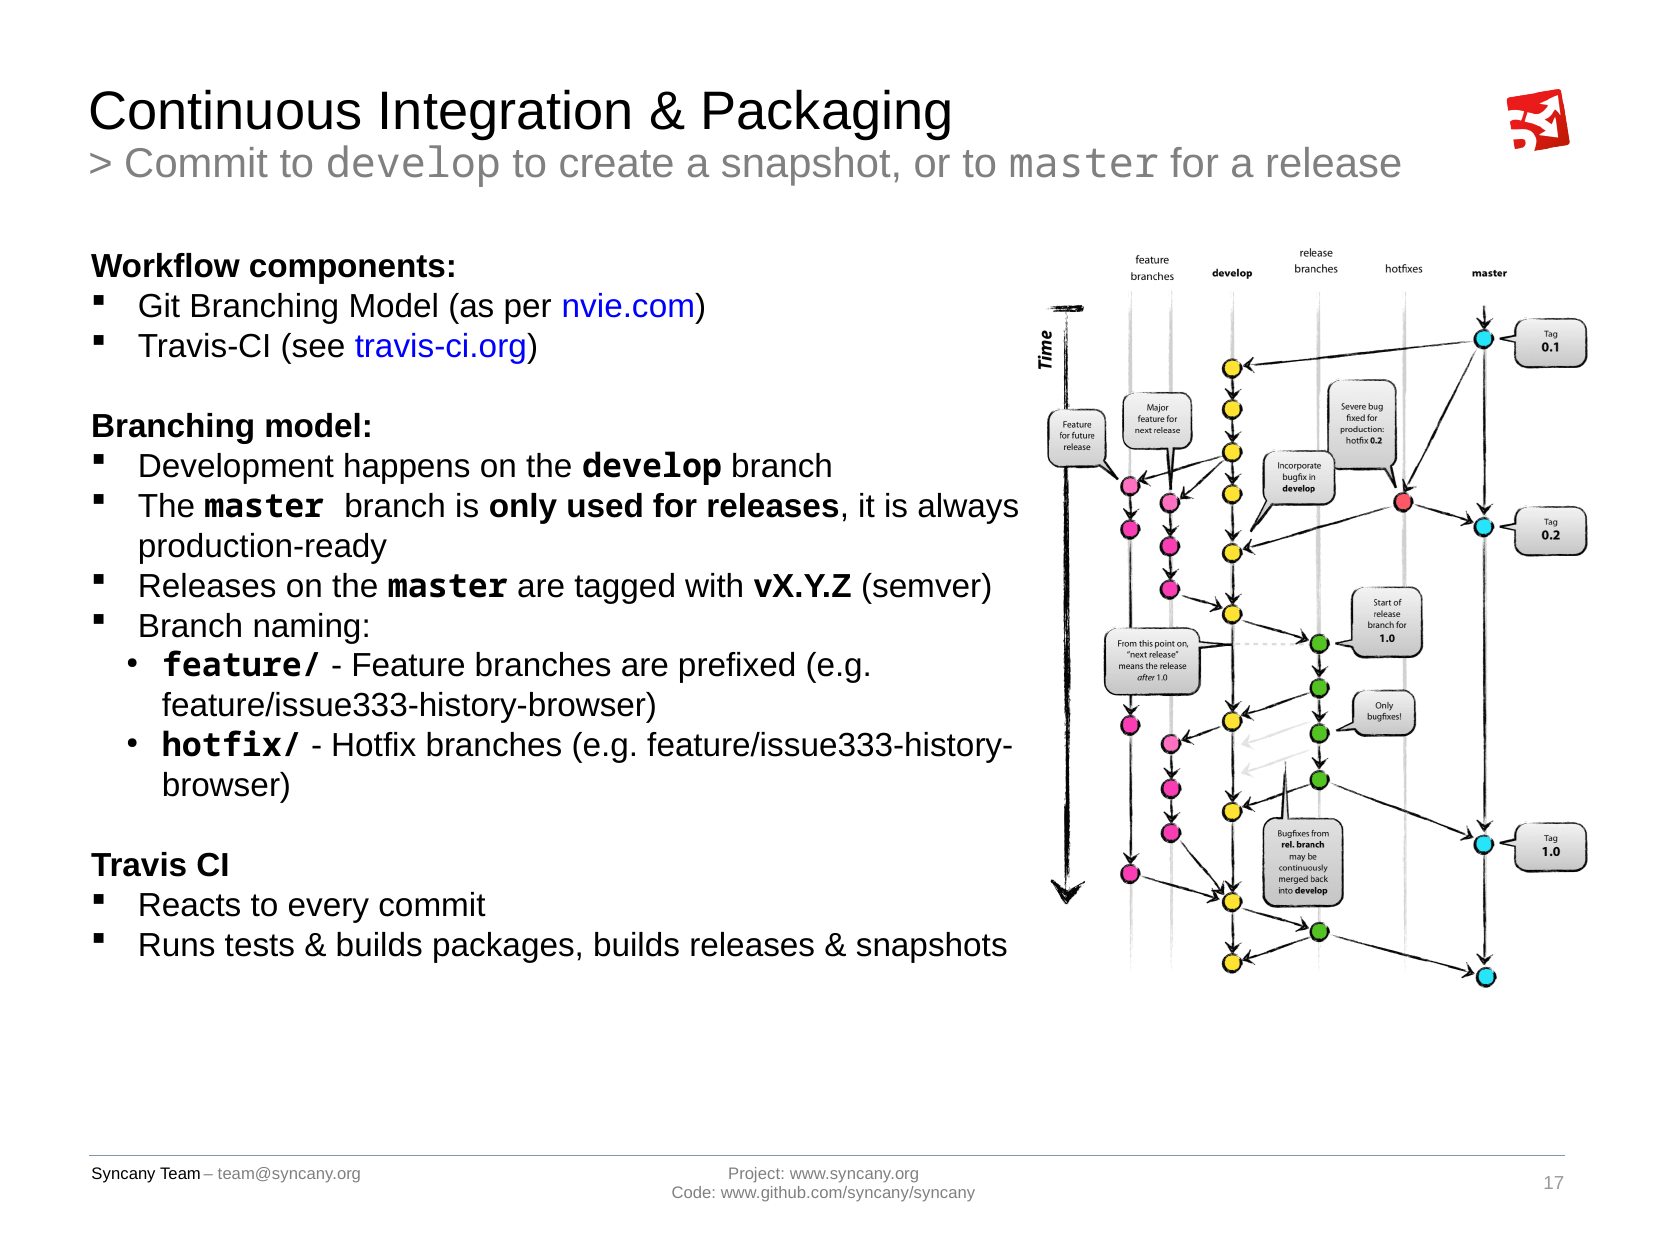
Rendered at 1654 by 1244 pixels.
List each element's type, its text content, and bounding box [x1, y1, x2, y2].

picture [1029, 243, 1595, 993]
title Continuous Integration & Packaging > Commit to develop to create a snapshot, or to master for a release [88, 82, 1595, 207]
text_box <number> [1476, 1167, 1565, 1193]
text_box Workflow components: Git Branching Model (as per nvie.com) Travis-CI (see travis-ci.org) Branching model: Development happens on the develop branch The master branch is only used for releases, it is always production-ready Releases on the master are tagged with vX.Y.Z (semver) Branch naming: feature/ - Feature branches are prefixed (e.g. feature/issue333-history-browser) hotfix/ - Hotfix branches (e.g. feature/issue333-history-browser) Travis CI Reacts to every commit Runs tests & builds packages, builds releases & snapshots [74, 236, 1052, 972]
